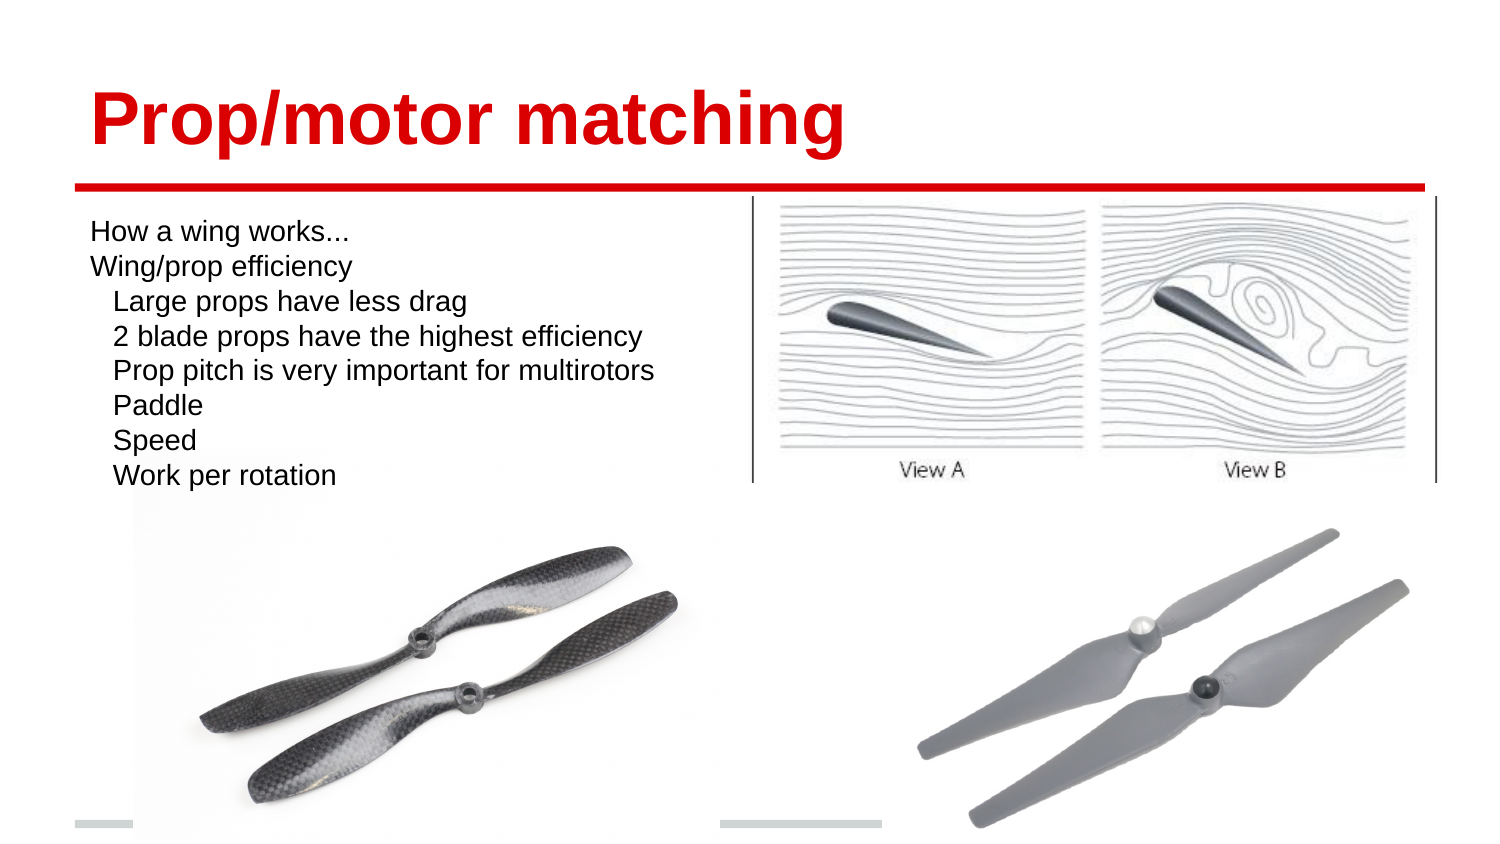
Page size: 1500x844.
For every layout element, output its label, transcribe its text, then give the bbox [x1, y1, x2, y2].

picture [133, 636, 720, 840]
picture [882, 505, 1437, 844]
list How a wing works... Wing/prop efficiency Large props have less drag 2 blade props have the highest efficiency Prop pitch is very important for multirotors Paddle Speed Work per rotation [75, 196, 1425, 636]
picture [745, 196, 1443, 483]
title Prop/motor matching [75, 33, 1425, 175]
